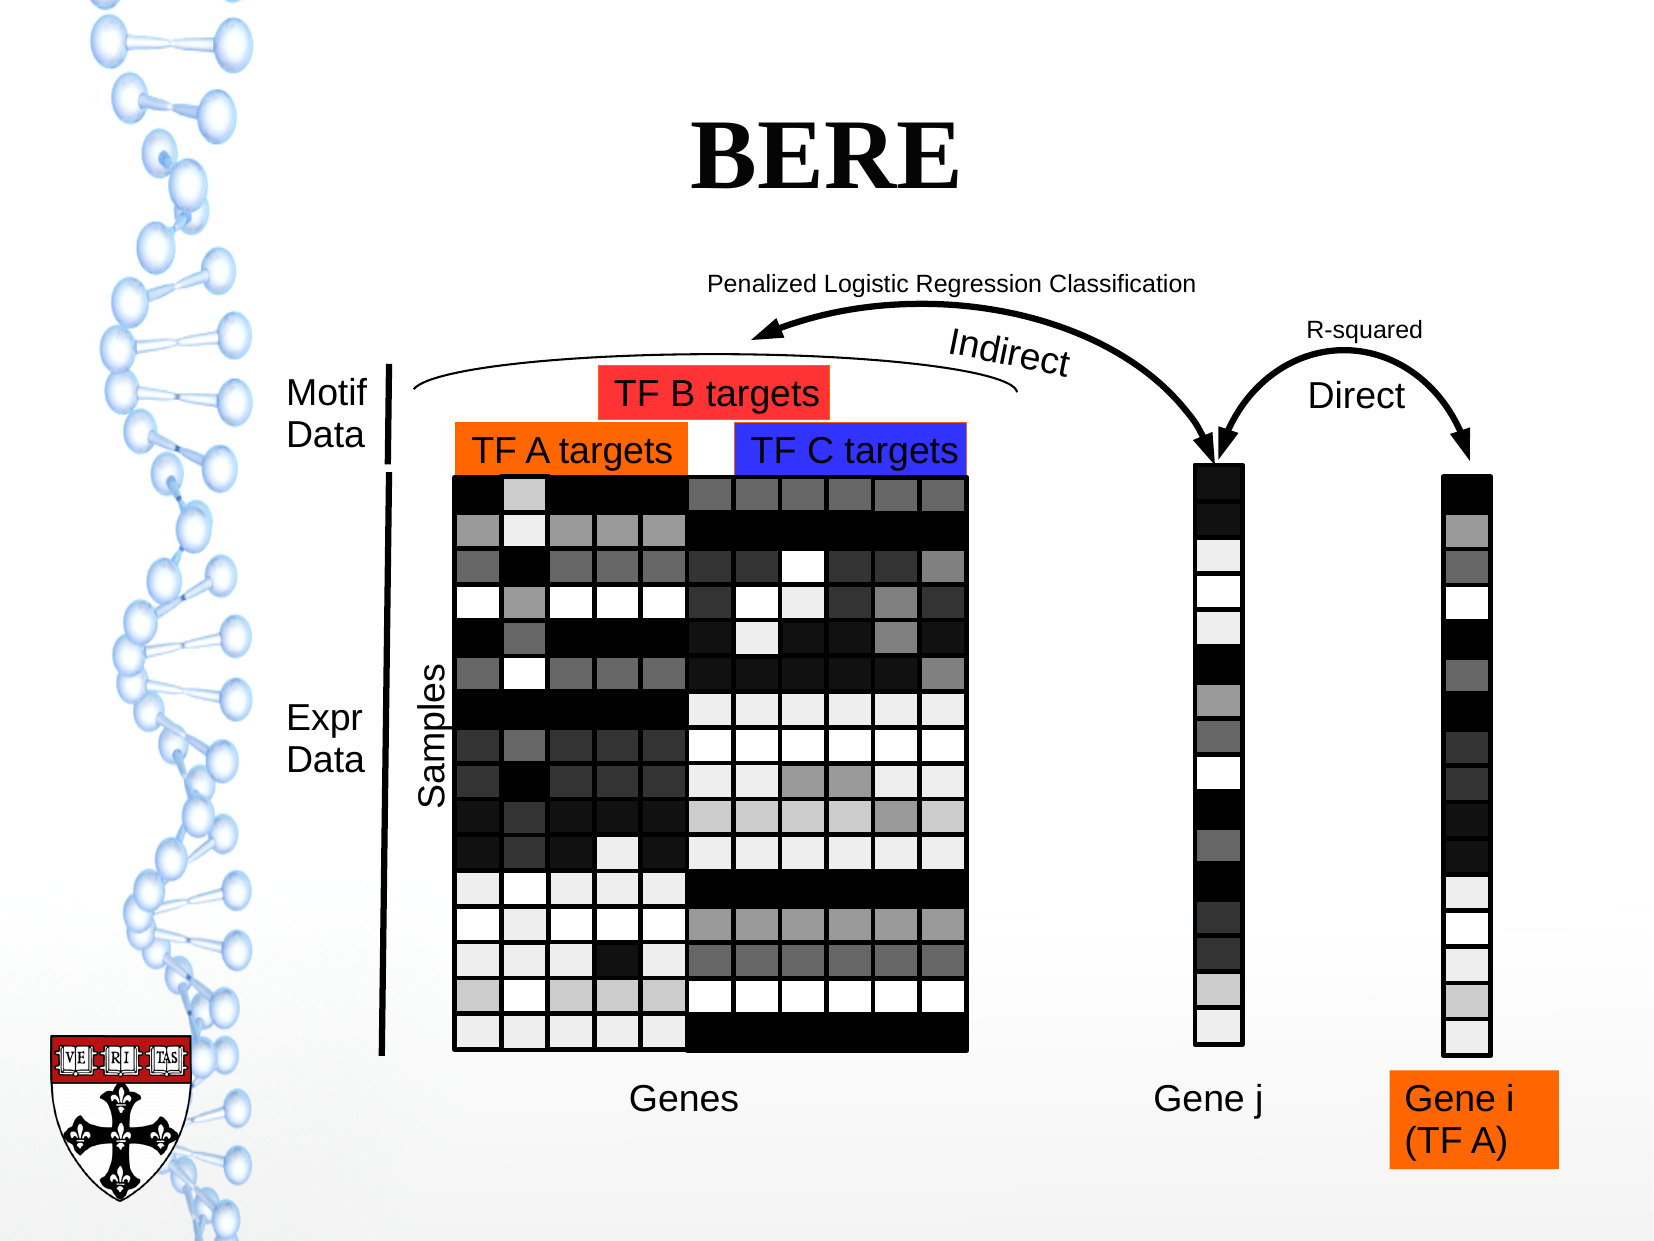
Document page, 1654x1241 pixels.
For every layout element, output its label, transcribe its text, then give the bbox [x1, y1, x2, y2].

text_box R-squared [1291, 308, 1439, 352]
text_box Expr Data [271, 688, 383, 788]
text_box TF C targets [735, 421, 975, 479]
text_box Gene j [1138, 1070, 1290, 1129]
text_box Indirect [929, 309, 1109, 400]
picture [0, 0, 1654, 1241]
text_box TF B targets [599, 364, 836, 422]
text_box [454, 422, 967, 1051]
text_box [1194, 465, 1243, 1045]
text_box TF A targets [456, 421, 689, 477]
text_box Motif Data [271, 363, 383, 463]
text_box [1443, 476, 1491, 1056]
text_box Samples [402, 648, 454, 825]
text_box Direct [1293, 367, 1421, 425]
text_box Genes [614, 1070, 755, 1129]
text_box Penalized Logistic Regression Classification [692, 262, 1213, 306]
text_box Gene i (TF A) [1389, 1070, 1559, 1170]
title BERE [82, 51, 1571, 259]
